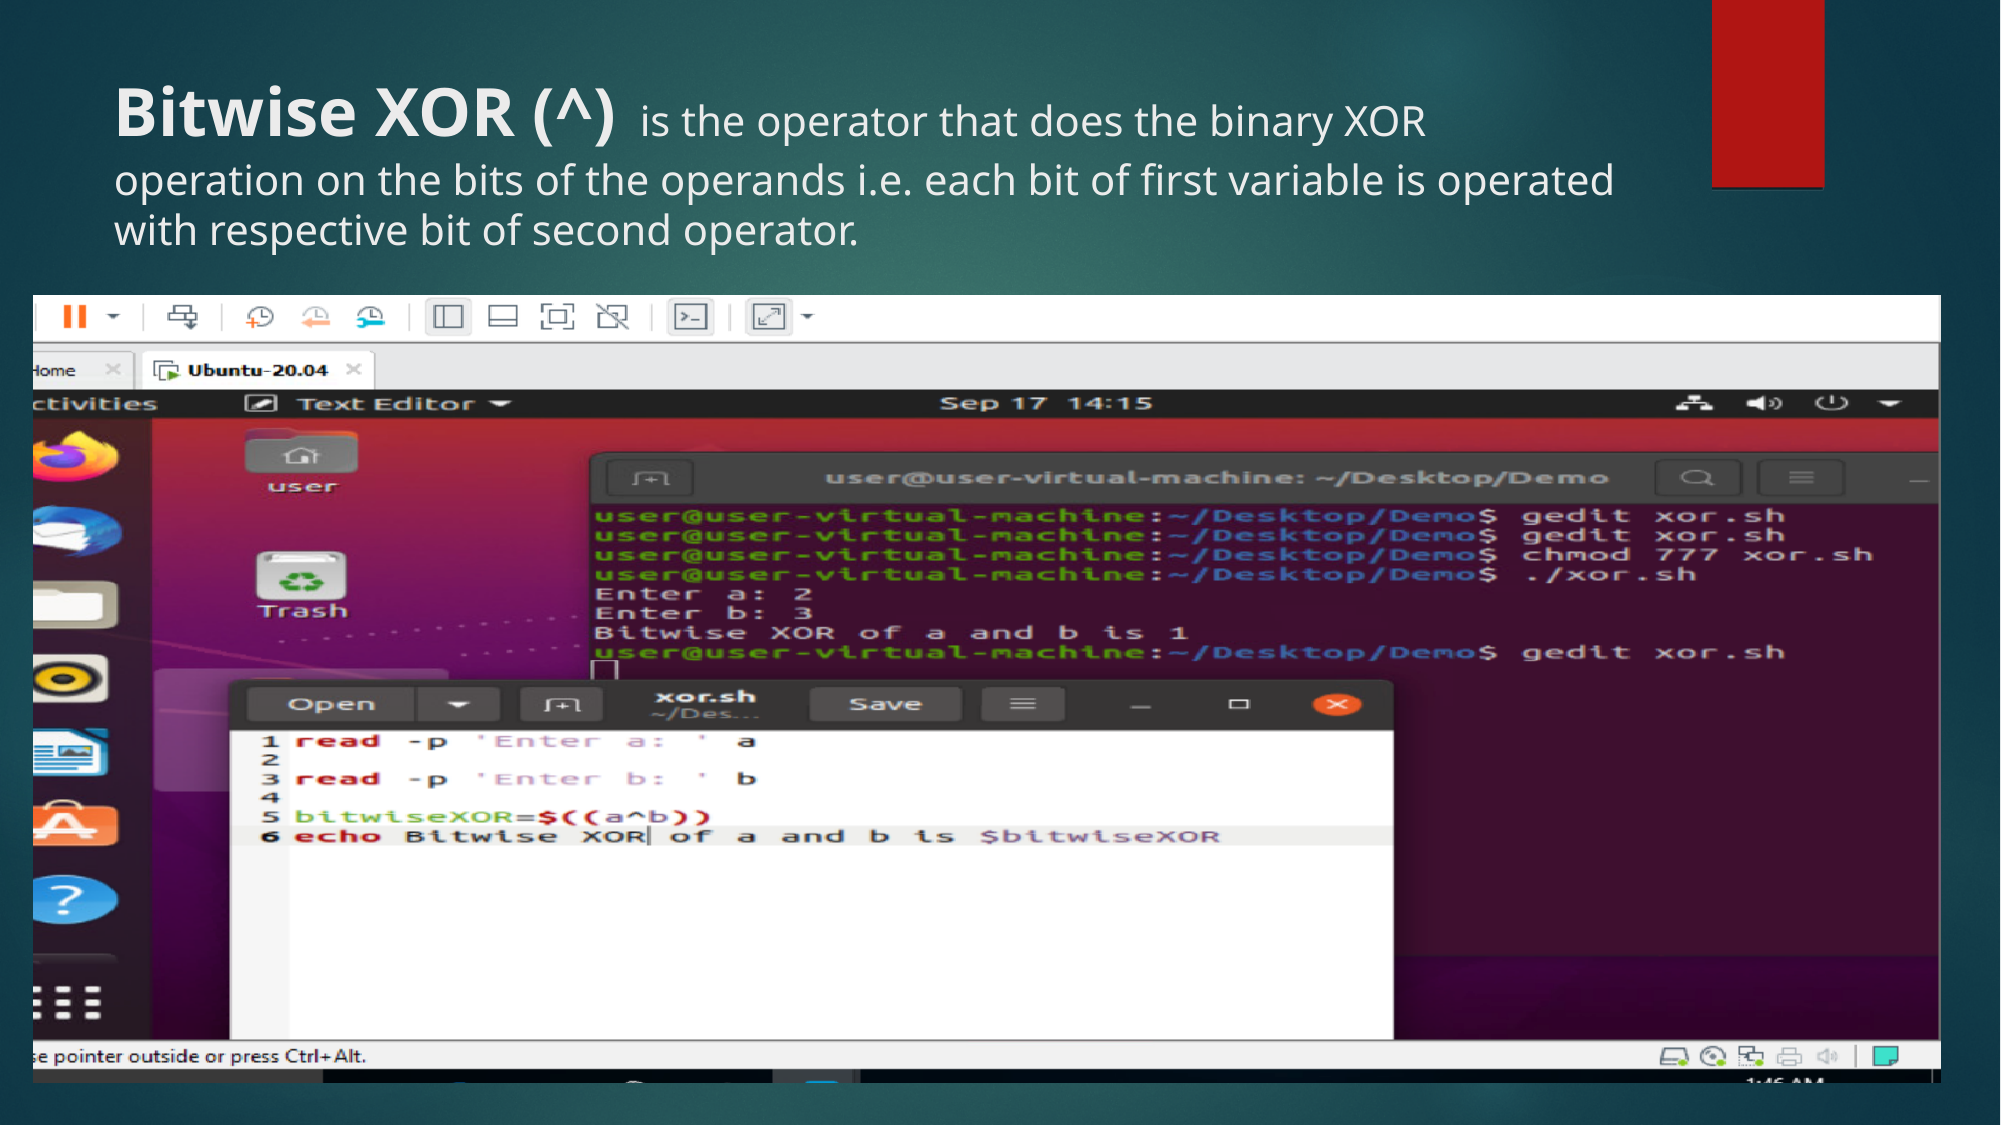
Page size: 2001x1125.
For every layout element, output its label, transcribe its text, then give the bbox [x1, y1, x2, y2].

picture [0, 0, 2001, 1125]
title Bitwise XOR (^) is the operator that does the binary XOR operation on the bits of the operands i.e. each bit of first variable is operated with respective bit of second operator. [99, 41, 1642, 271]
